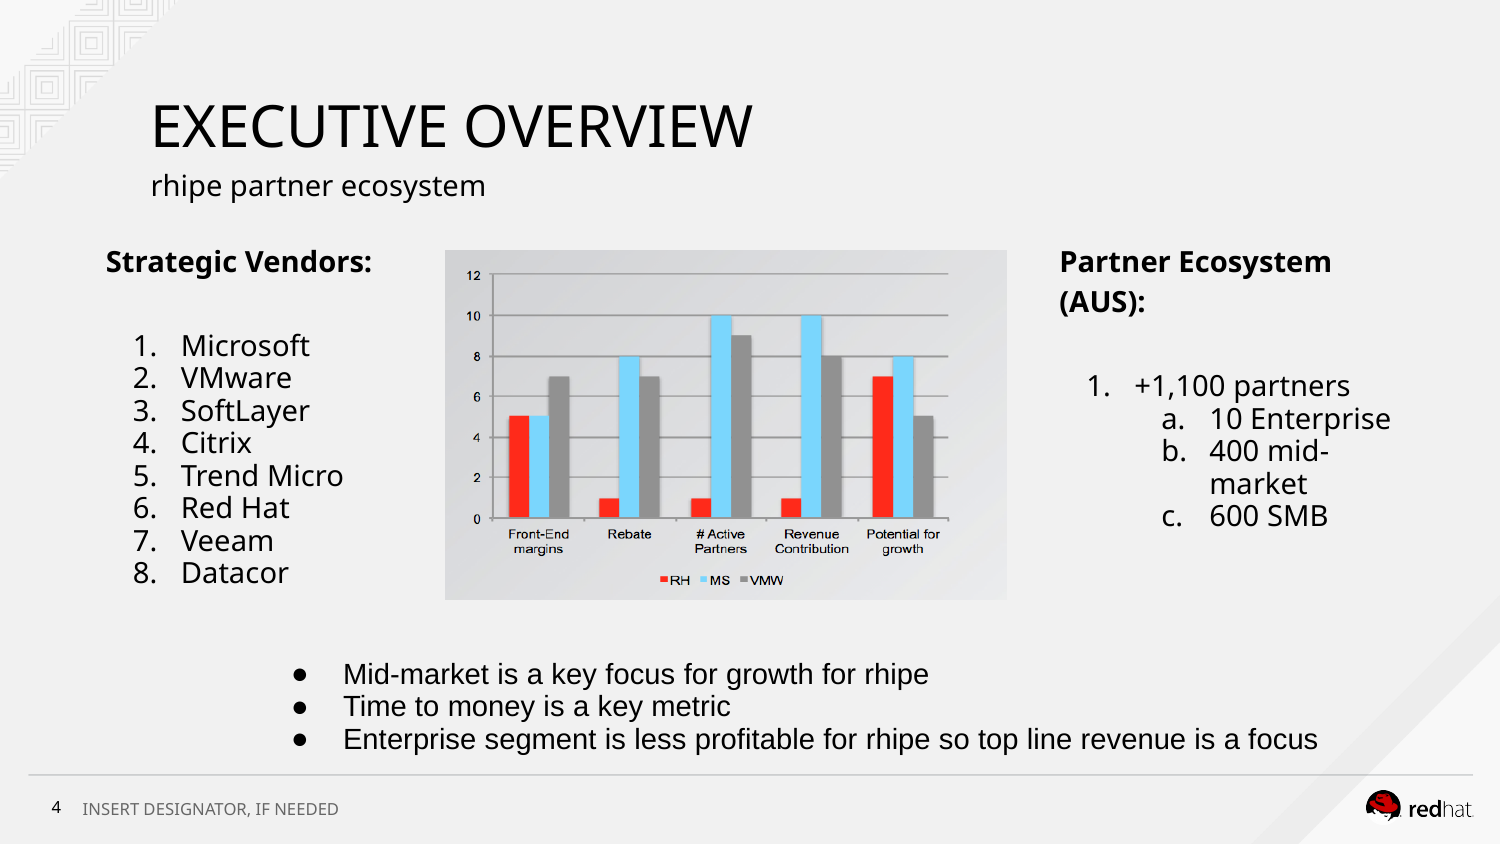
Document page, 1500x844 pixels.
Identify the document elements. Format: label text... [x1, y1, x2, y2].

picture [0, 0, 1500, 844]
list Partner Ecosystem (AUS): +1,100 partners 10 Enterprise 400 mid-market 600 SMB [1044, 222, 1428, 768]
text_box Mid-market is a key focus for growth for rhipe Time to money is a key metric Enterprise segment is less profitable for rhipe so top line revenue is a focus [253, 643, 1415, 792]
list Strategic Vendors: Microsoft VMware SoftLayer Citrix Trend Micro Red Hat Veeam Datacor [90, 222, 404, 657]
title EXECUTIVE OVERVIEW [135, 0, 1365, 152]
slide_number <number> [16, 776, 77, 842]
subtitle rhipe partner ecosystem [135, 152, 1365, 261]
picture [404, 250, 1044, 643]
